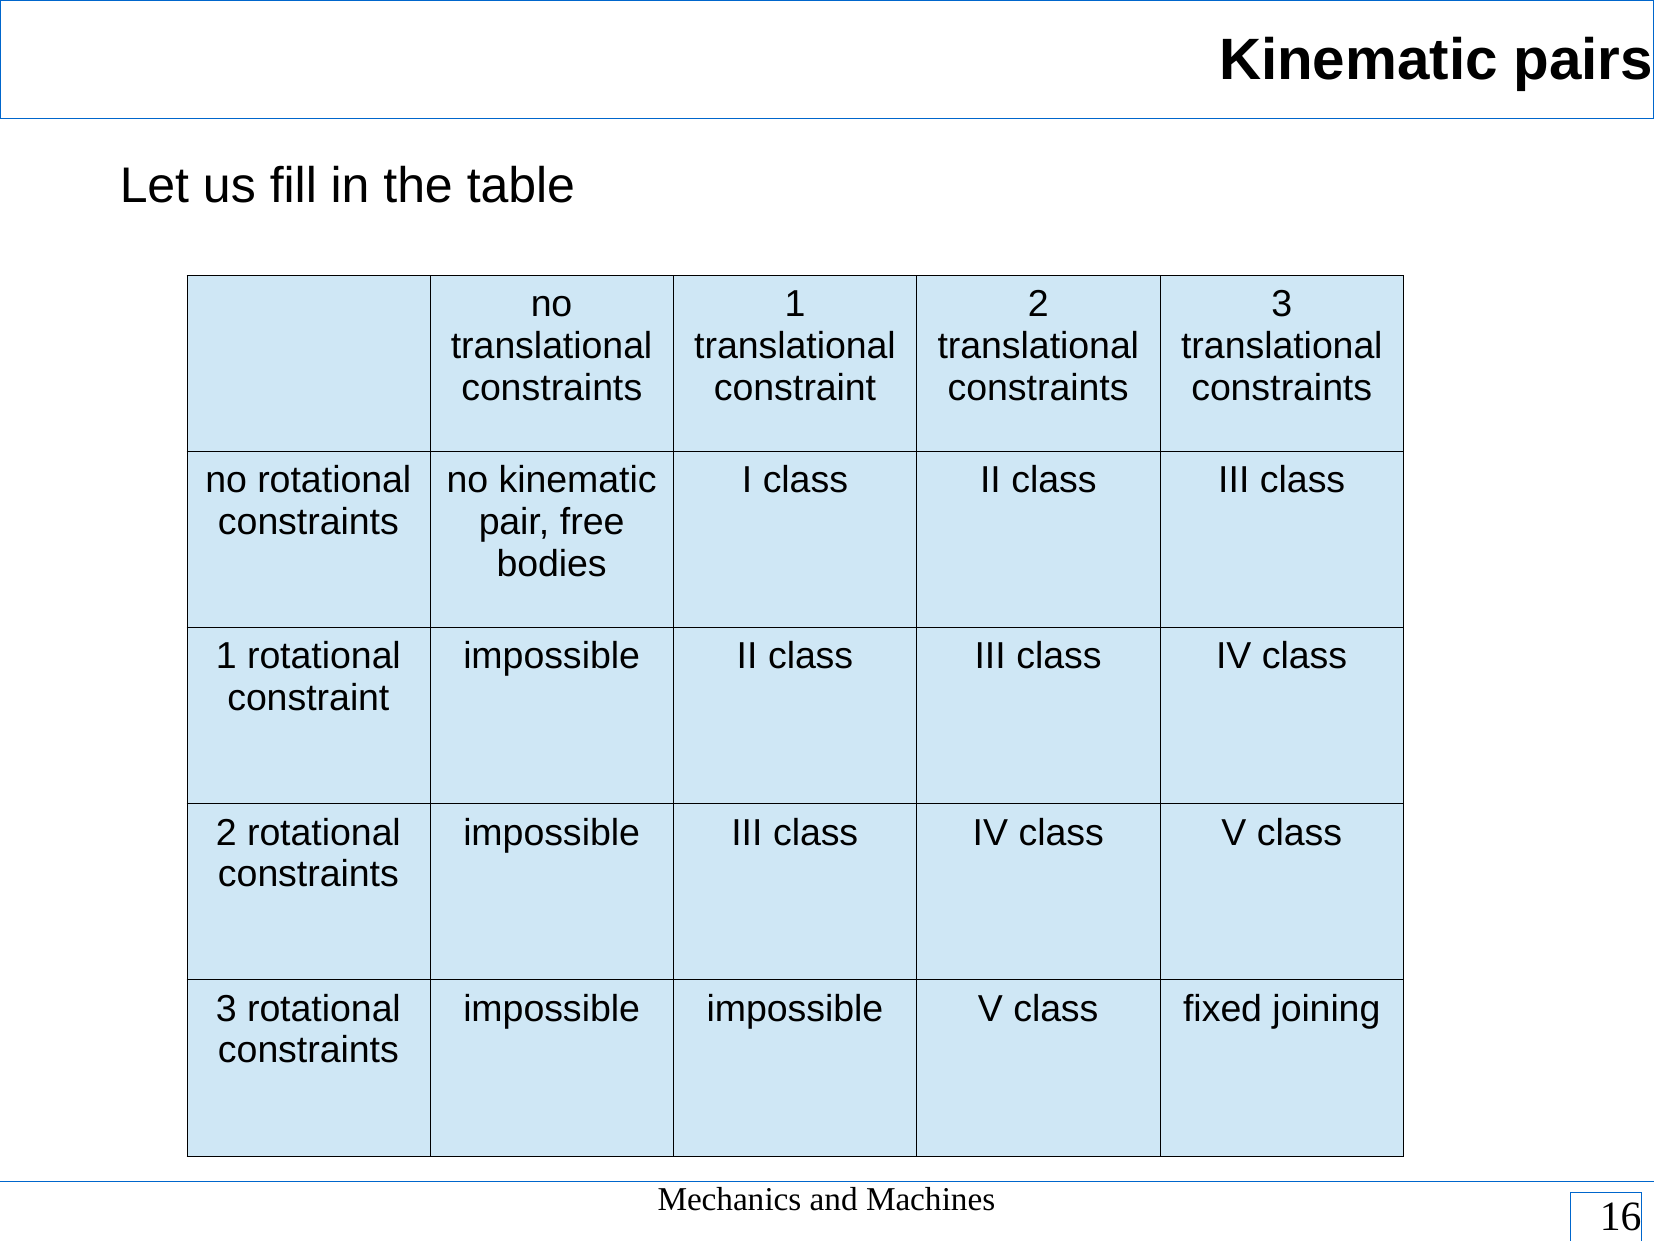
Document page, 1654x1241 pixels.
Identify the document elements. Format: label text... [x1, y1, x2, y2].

table_cell no rotational constraints [188, 452, 430, 627]
table_cell impossible [431, 804, 673, 979]
table_cell III class [674, 804, 916, 979]
table_cell impossible [674, 980, 916, 1156]
table_cell II class [917, 452, 1160, 627]
table_cell III class [1161, 452, 1403, 627]
table_cell V class [917, 980, 1160, 1156]
table_cell V class [1161, 804, 1403, 979]
table_cell impossible [431, 980, 673, 1156]
table_header 3 translational constraints [1161, 276, 1403, 451]
table_cell IV class [1161, 628, 1403, 803]
table_header no translational constraints [431, 276, 673, 451]
table_header 1 translational constraint [674, 276, 916, 451]
table_cell fixed joining [1161, 980, 1403, 1156]
table_header [188, 277, 430, 451]
table_cell 1 rotational constraint [188, 628, 430, 803]
table_cell no kinematic pair, free bodies [431, 452, 673, 627]
table_cell I class [674, 452, 916, 627]
table_cell 3 rotational constraints [188, 980, 430, 1156]
title Kinematic pairs [0, 0, 1654, 119]
table_cell impossible [431, 628, 673, 803]
table_cell 2 rotational constraints [188, 804, 430, 979]
table_header 2 translational constraints [917, 276, 1160, 451]
text_box Let us fill in the table [105, 150, 601, 277]
table_cell III class [917, 628, 1160, 803]
table_cell IV class [917, 804, 1160, 979]
table_cell II class [674, 628, 916, 803]
